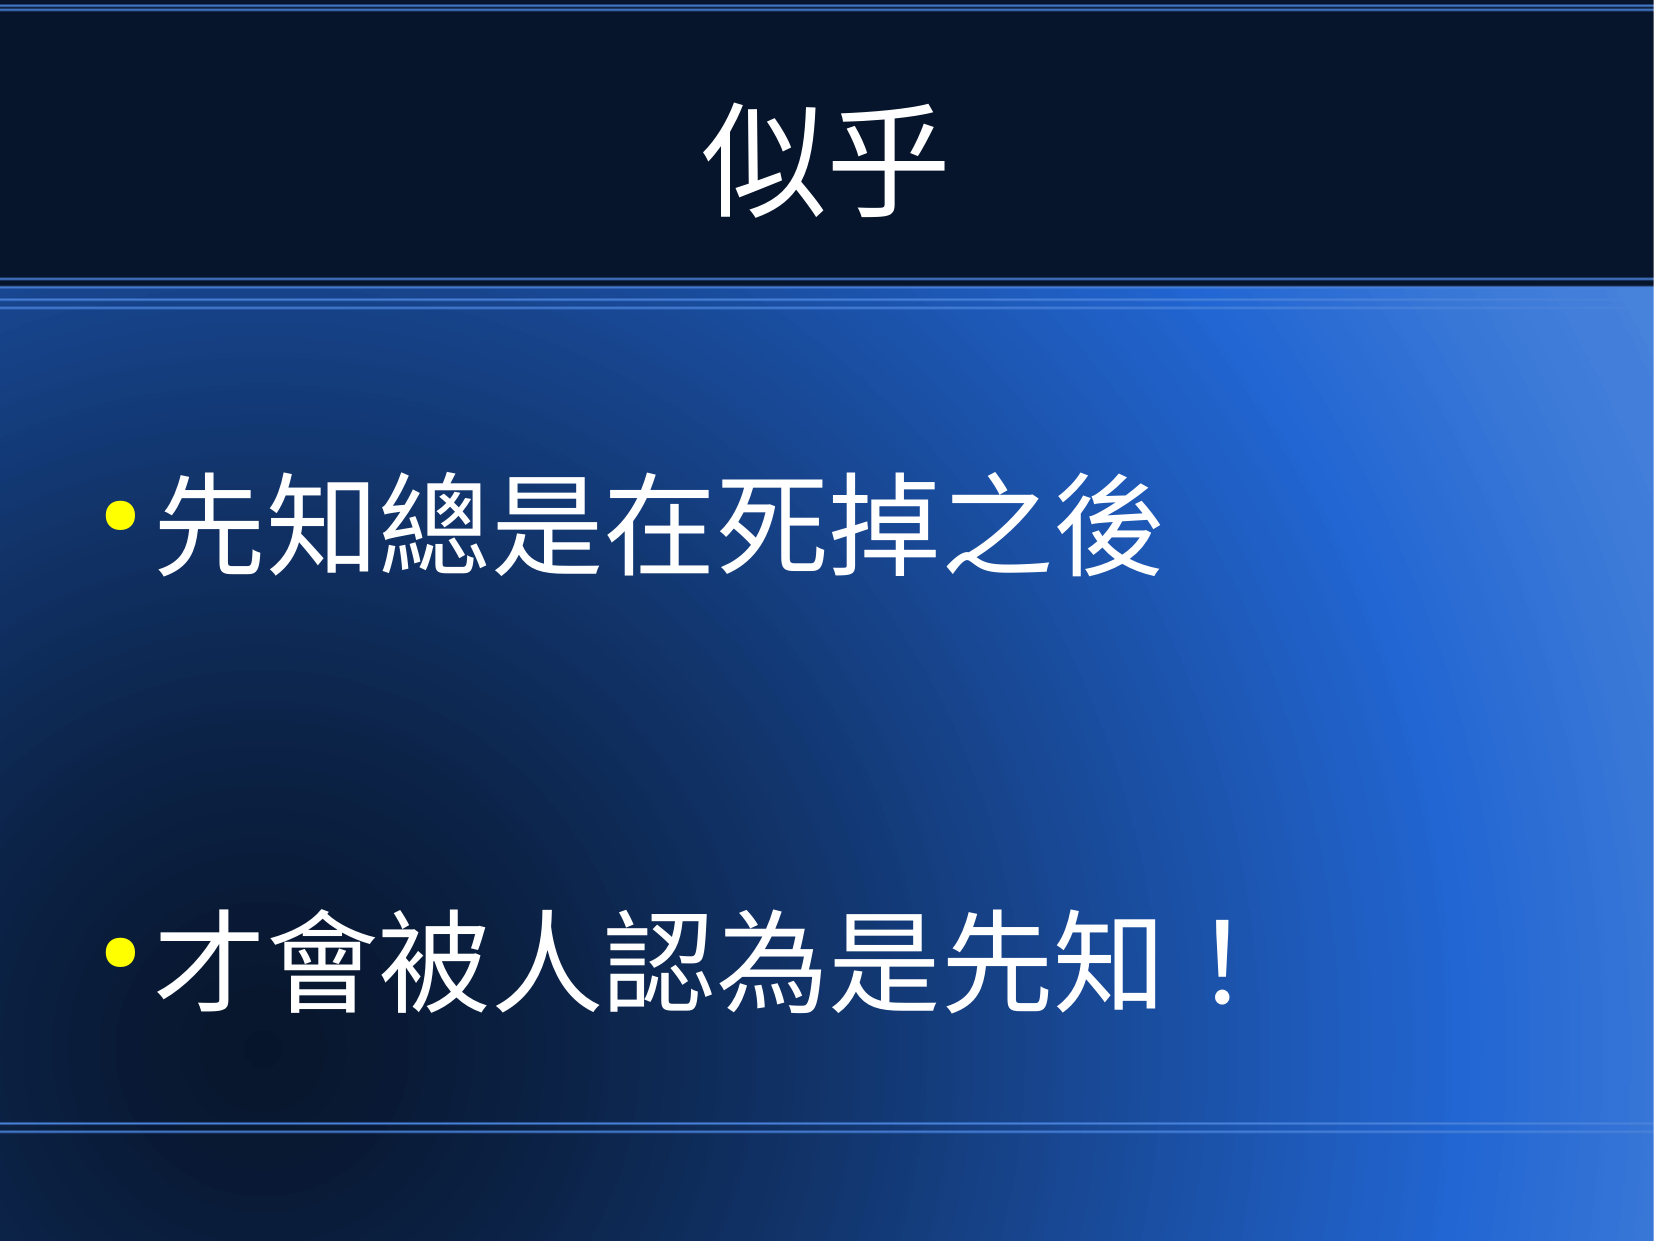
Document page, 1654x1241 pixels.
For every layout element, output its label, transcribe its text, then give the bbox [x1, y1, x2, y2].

list 先知總是在死掉之後 才會被人認為是先知！ [82, 355, 1571, 1241]
picture [0, 0, 1654, 1241]
title 似乎 [82, 49, 1571, 257]
